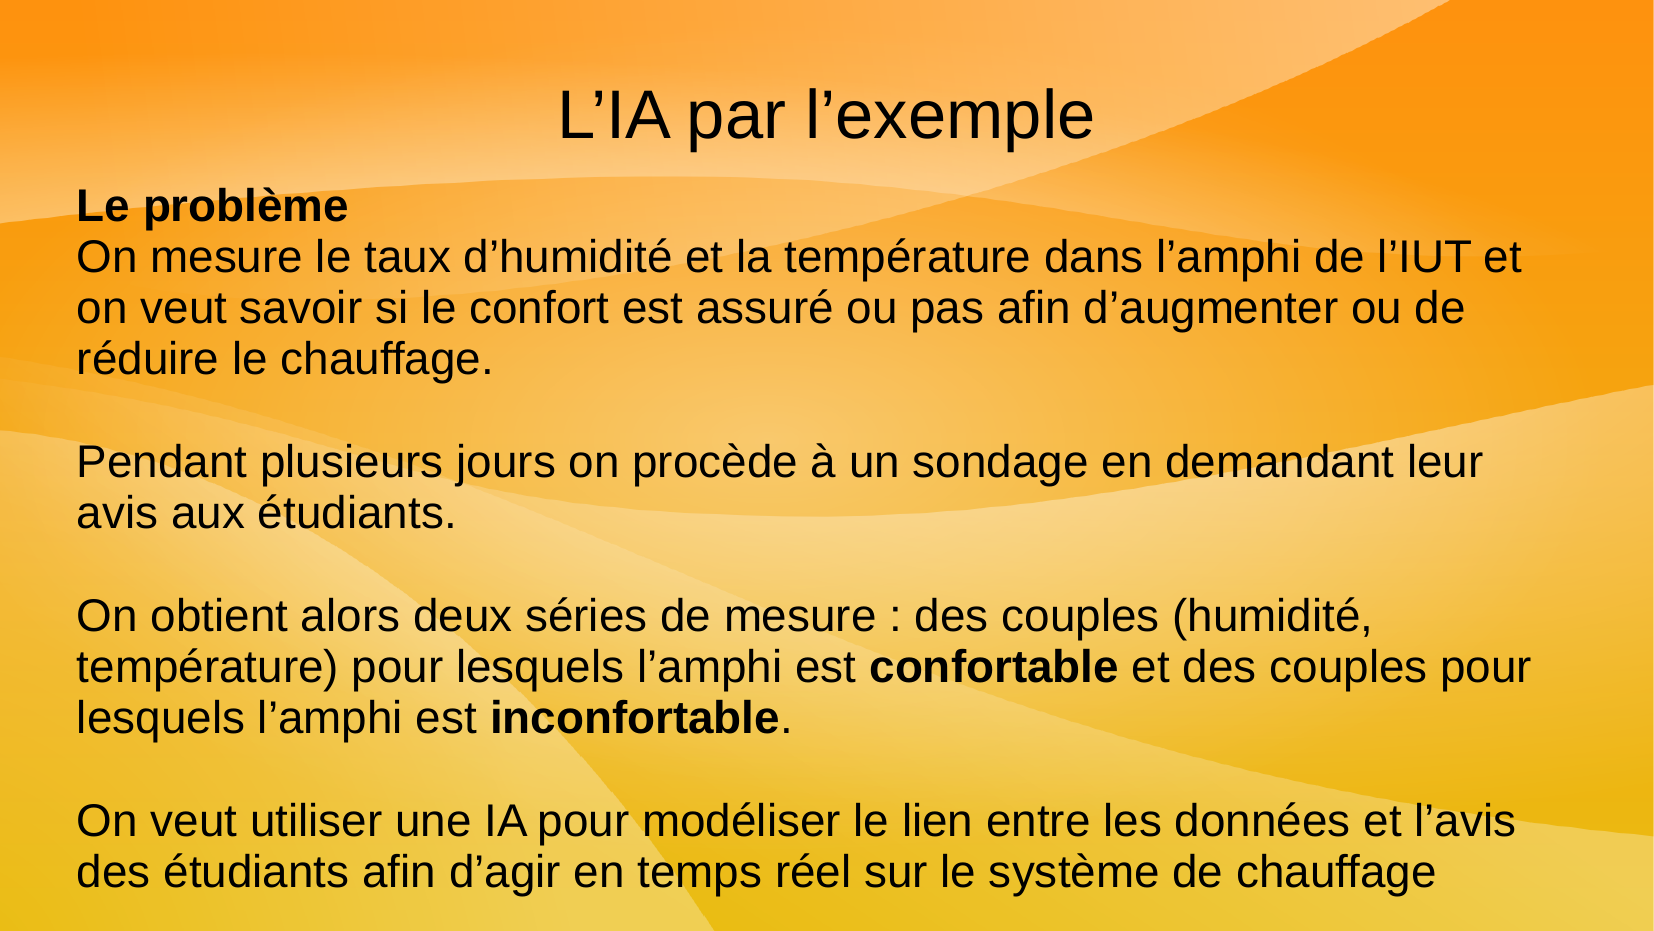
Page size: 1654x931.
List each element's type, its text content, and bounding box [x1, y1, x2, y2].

subtitle Le problème On mesure le taux d’humidité et la température dans l’amphi de l’IUT et on veut savoir si le confort est assuré ou pas afin d’augmenter ou de réduire le chauffage. Pendant plusieurs jours on procède à un sondage en demandant leur avis aux étudiants. On obtient alors deux séries de mesure : des couples (humidité, température) pour lesquels l’amphi est confortable et des couples pour lesquels l’amphi est inconfortable. On veut utiliser une IA pour modéliser le lien entre les données et l’avis des étudiants afin d’agir en temps réel sur le système de chauffage [76, 179, 1565, 928]
title L’IA par l’exemple [82, 37, 1571, 193]
picture [0, 0, 1654, 931]
